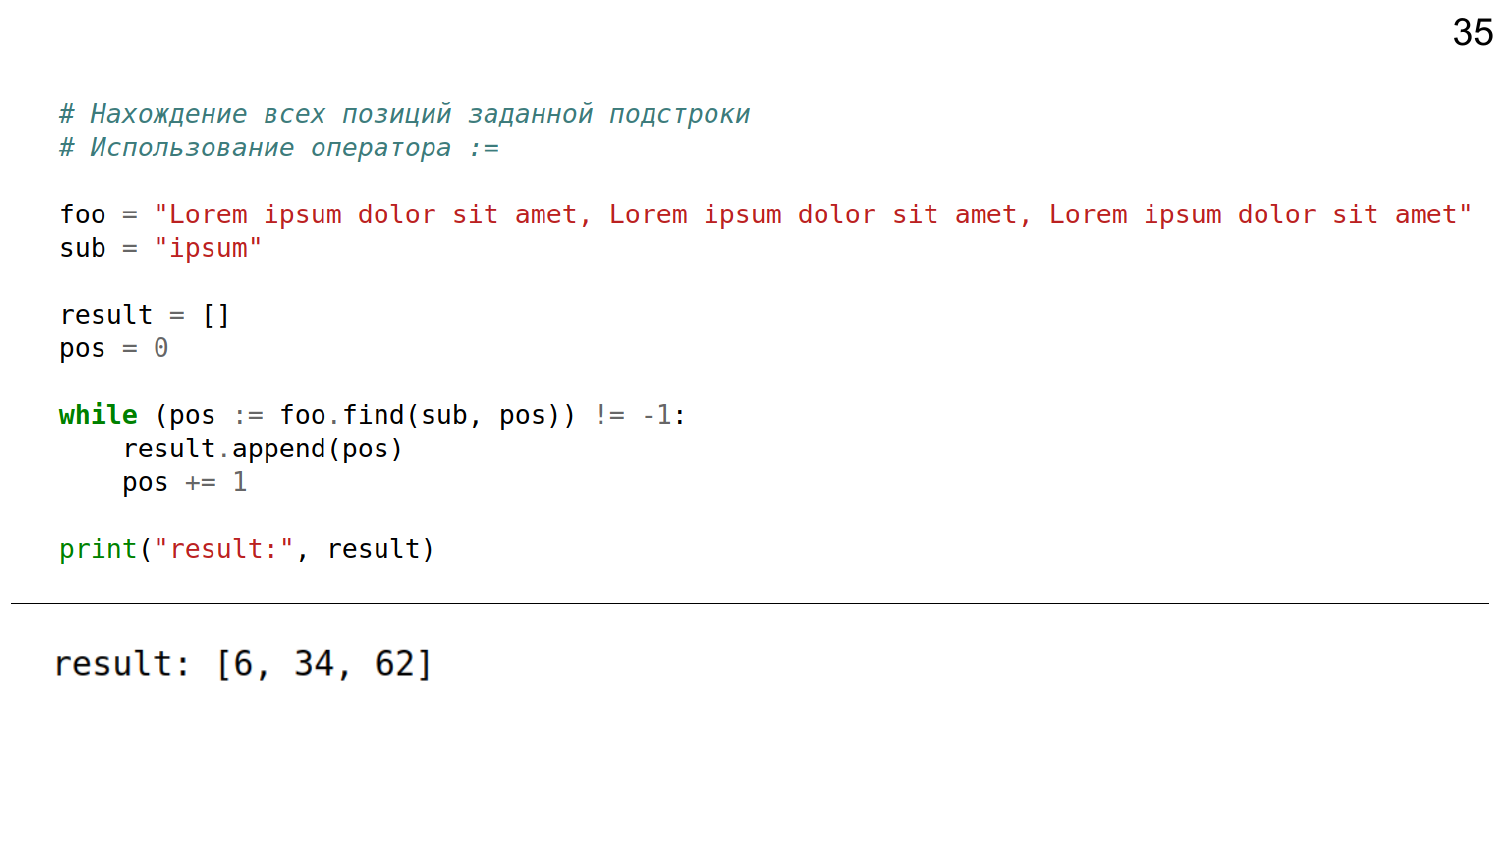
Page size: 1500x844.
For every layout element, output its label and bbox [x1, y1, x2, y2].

picture [47, 91, 1482, 574]
picture [47, 641, 437, 691]
